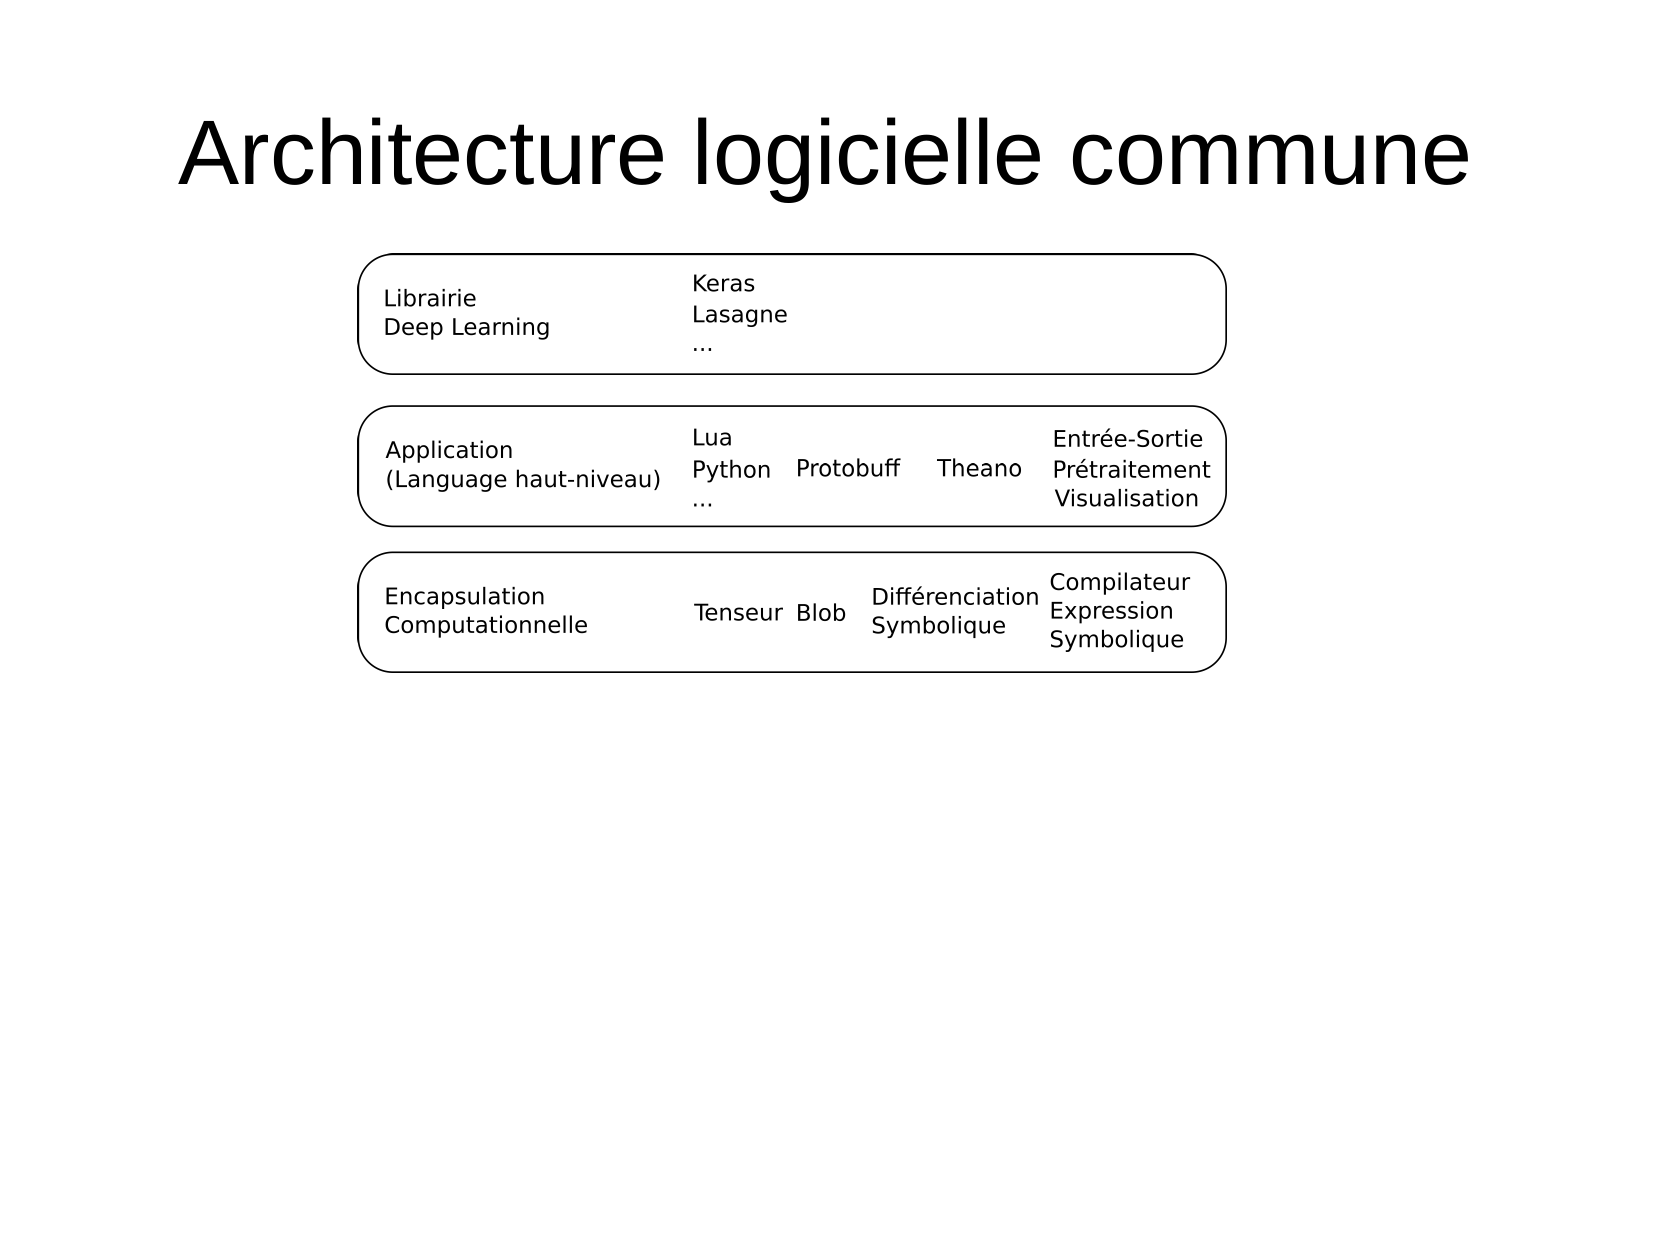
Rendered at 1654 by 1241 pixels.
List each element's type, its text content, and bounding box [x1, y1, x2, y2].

picture [357, 257, 1227, 673]
title Architecture logicielle commune [82, 49, 1571, 257]
